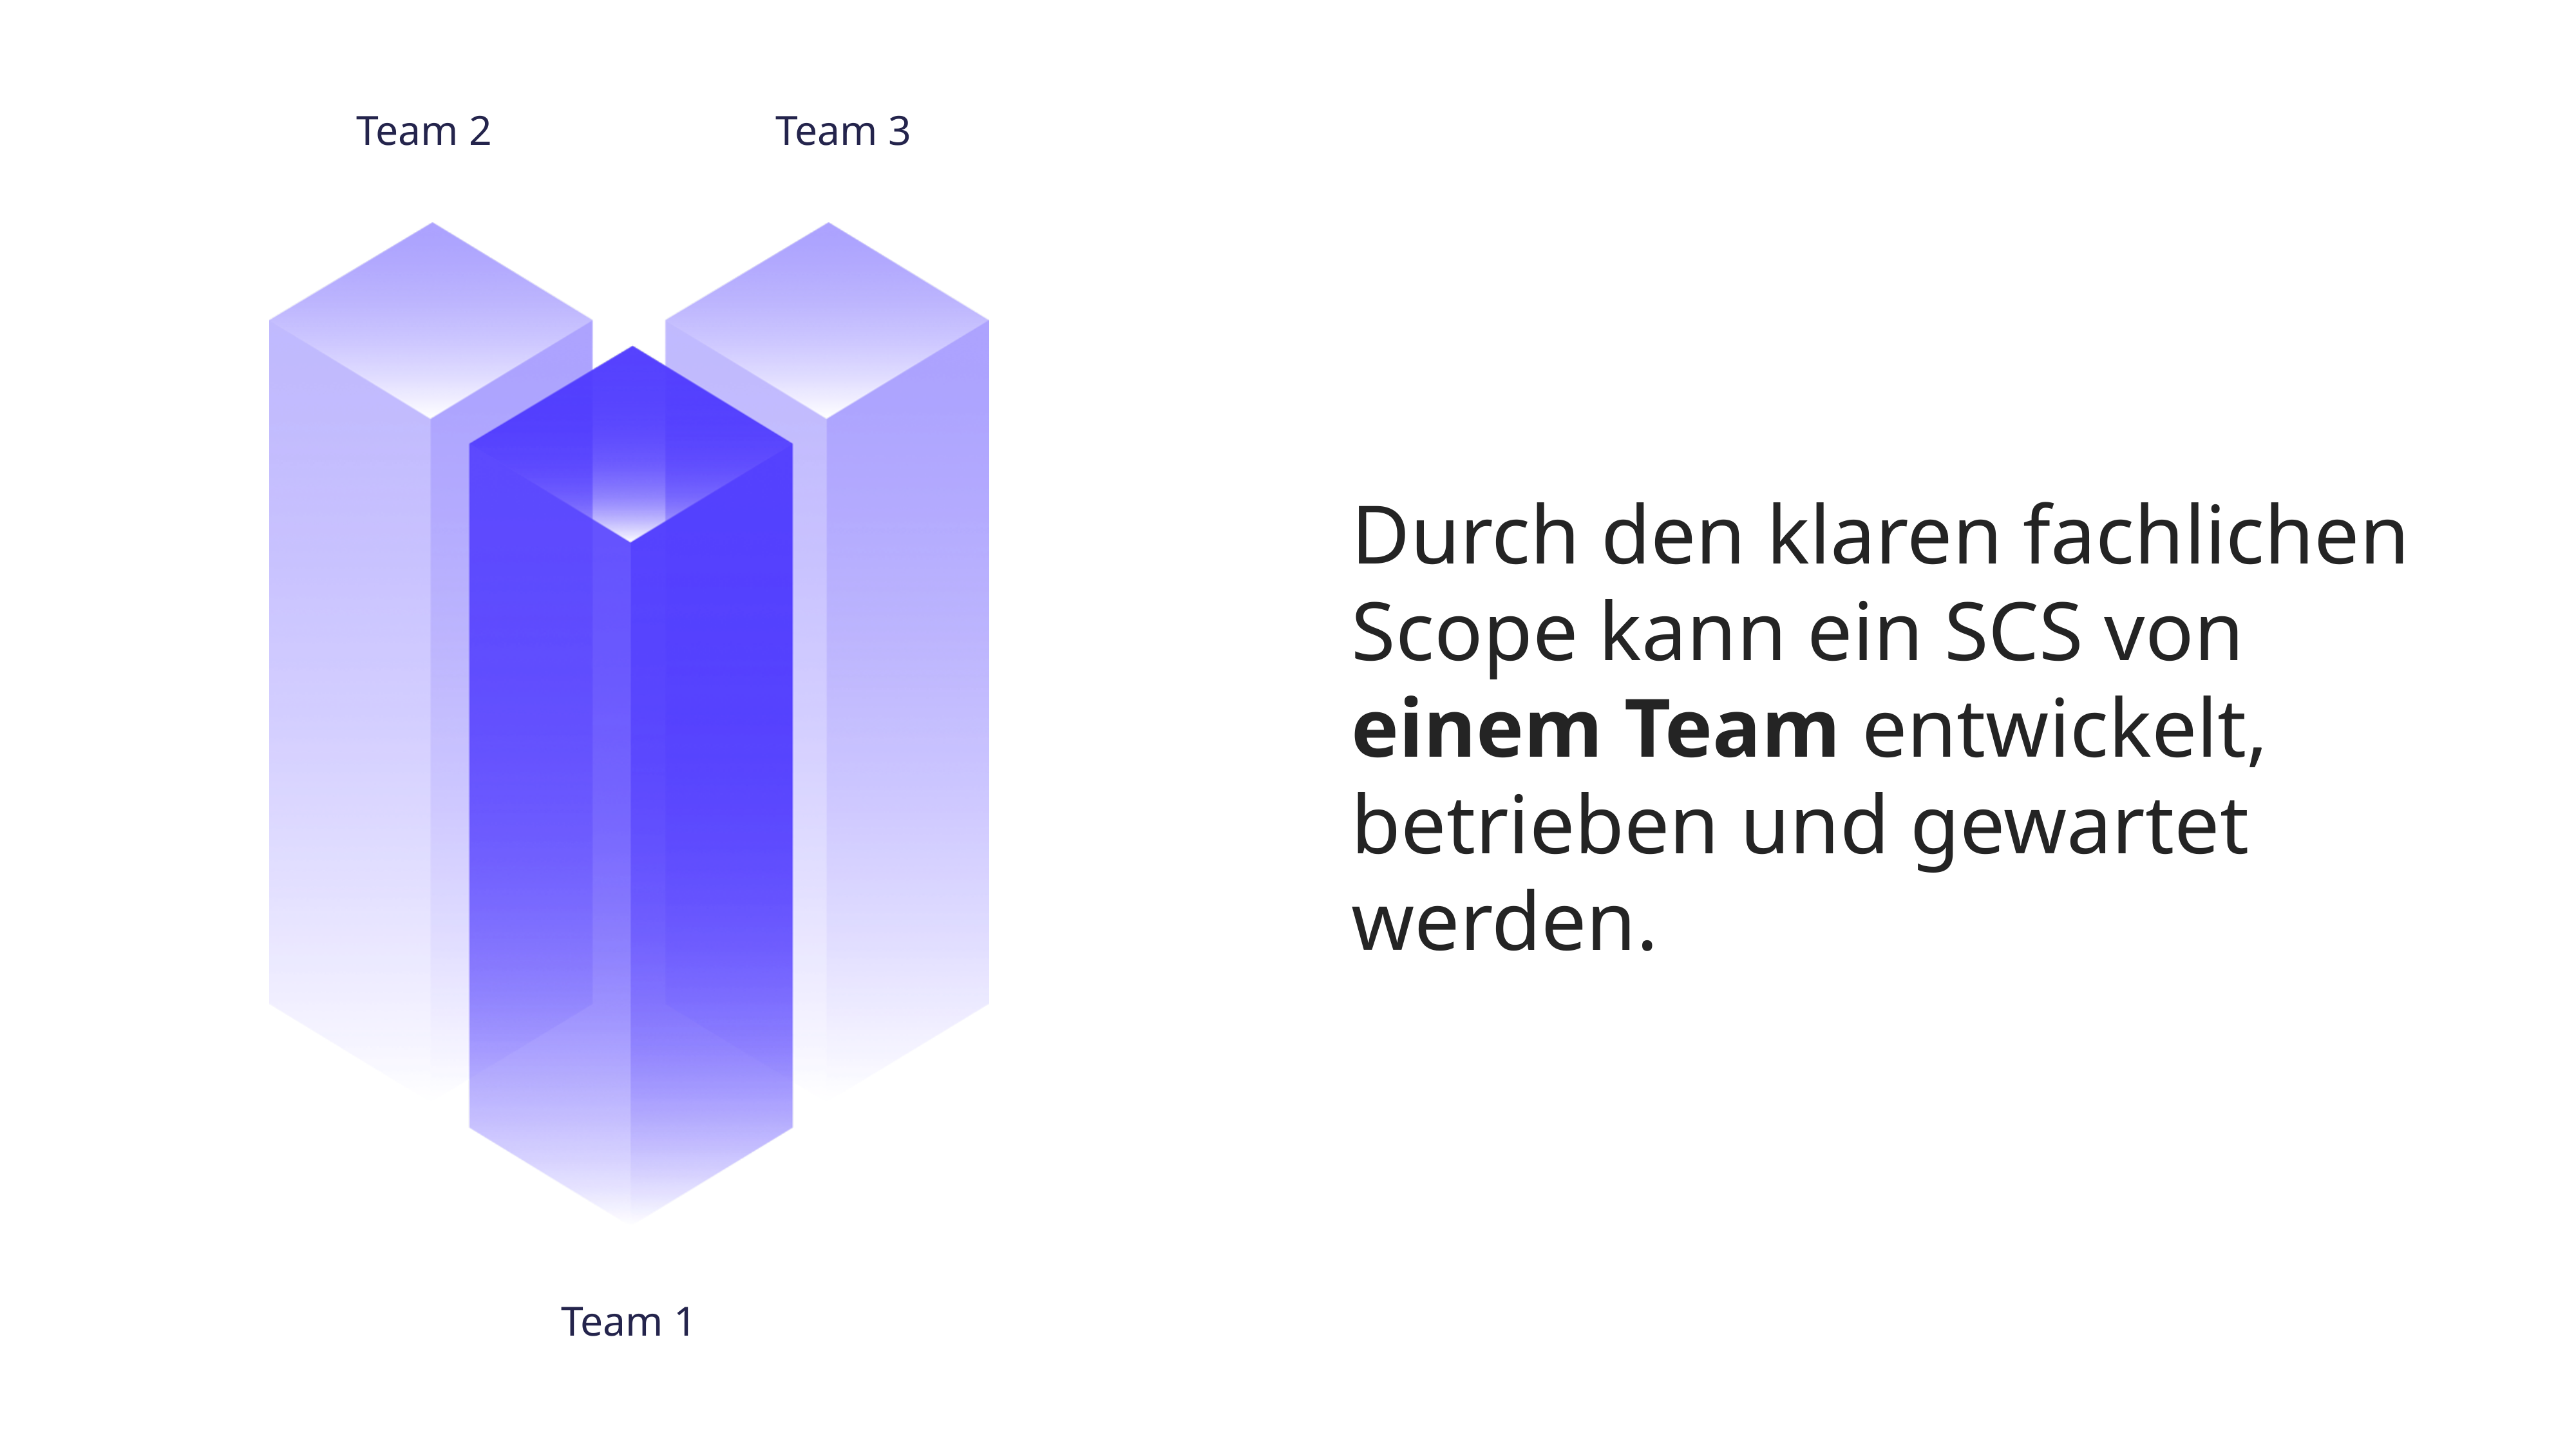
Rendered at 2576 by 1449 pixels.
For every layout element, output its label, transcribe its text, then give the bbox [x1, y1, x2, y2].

text_box Team 2 [350, 99, 498, 158]
text_box Team 1 [555, 1290, 703, 1350]
list Durch den klaren fachlichen Scope kann ein SCS von einem Team entwickelt, betrieben und gewartet werden. [1351, 127, 2423, 1322]
text_box Team 3 [770, 99, 917, 158]
picture [269, 222, 989, 1227]
